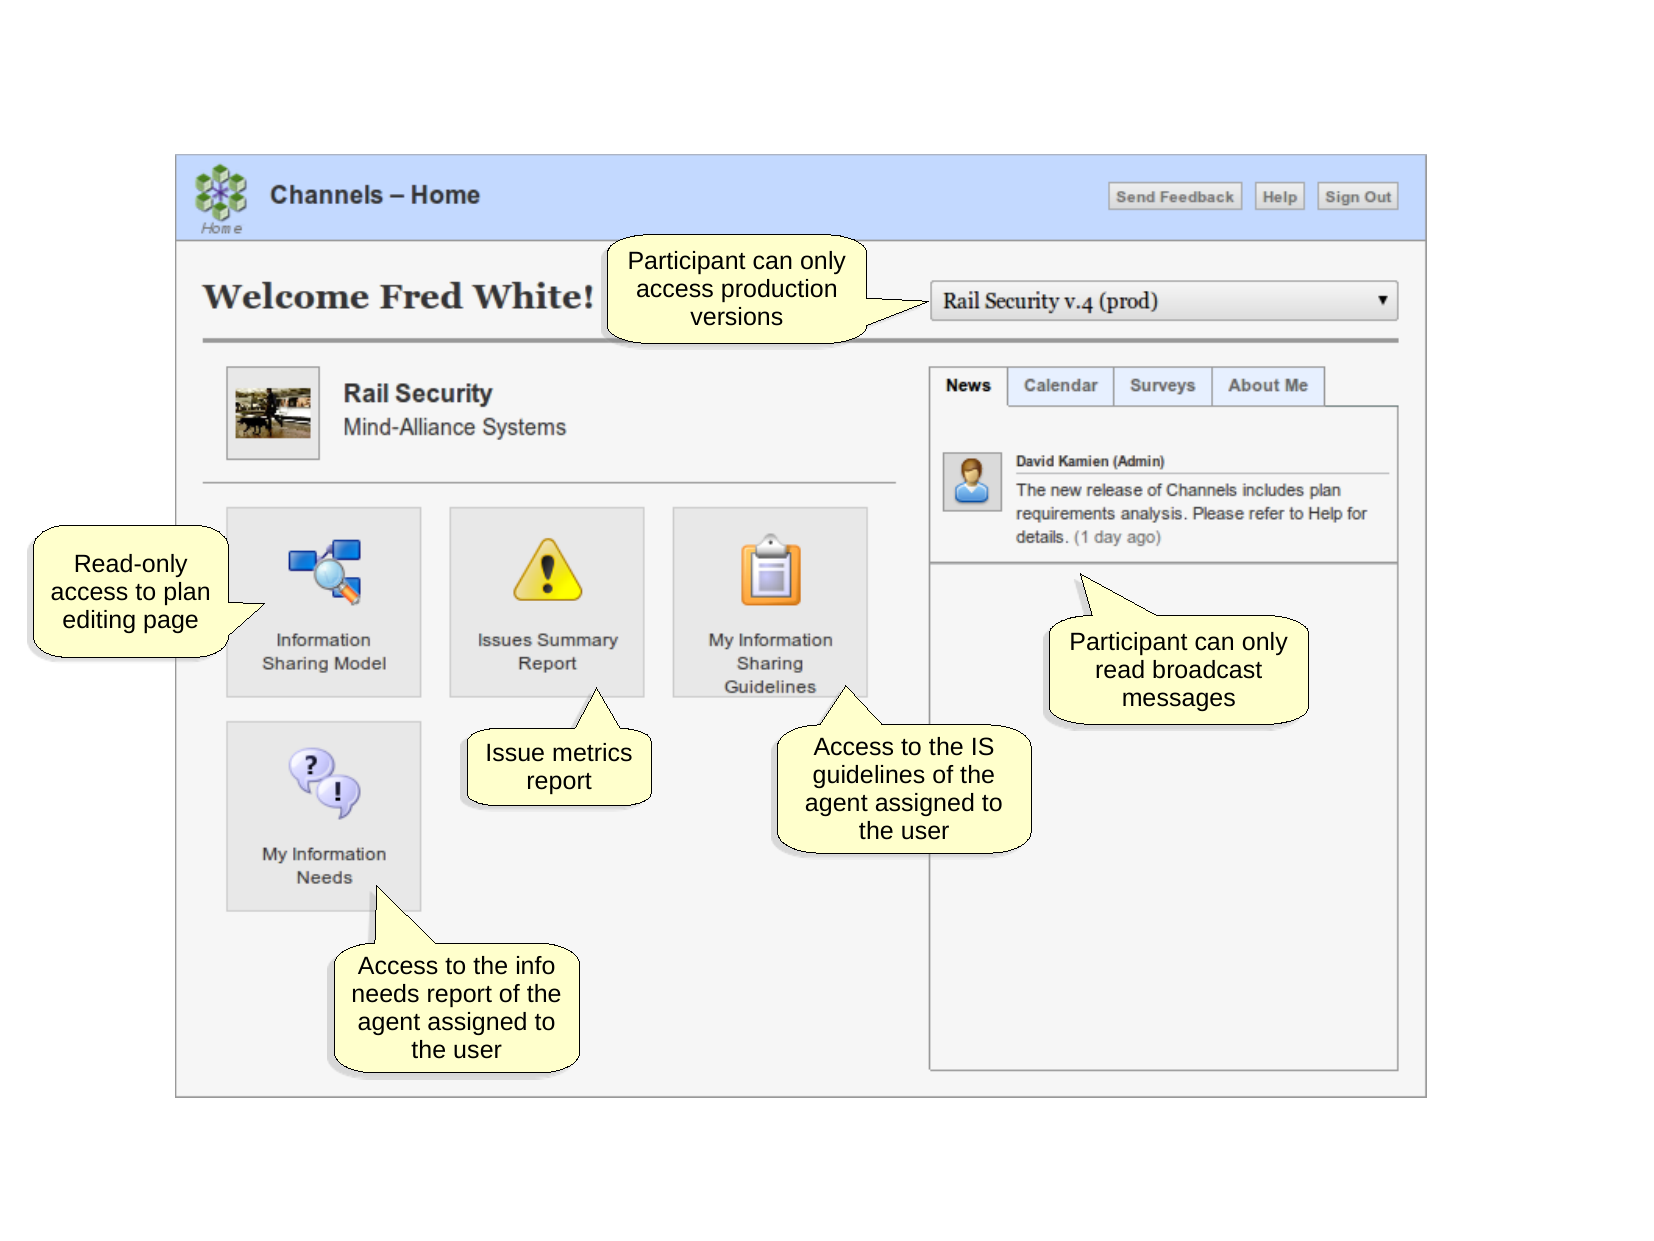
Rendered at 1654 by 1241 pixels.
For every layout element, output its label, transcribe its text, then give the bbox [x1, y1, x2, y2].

text_box Participant can only read broadcast messages [1049, 573, 1309, 725]
text_box Read-only access to plan editing page [33, 525, 265, 658]
picture [175, 154, 1427, 1098]
text_box Issue metrics report [467, 687, 652, 806]
text_box Participant can only access production versions [607, 234, 929, 344]
text_box Access to the info needs report of the agent assigned to the user [334, 885, 580, 1073]
text_box Access to the IS guidelines of the agent assigned to the user [777, 685, 1032, 854]
